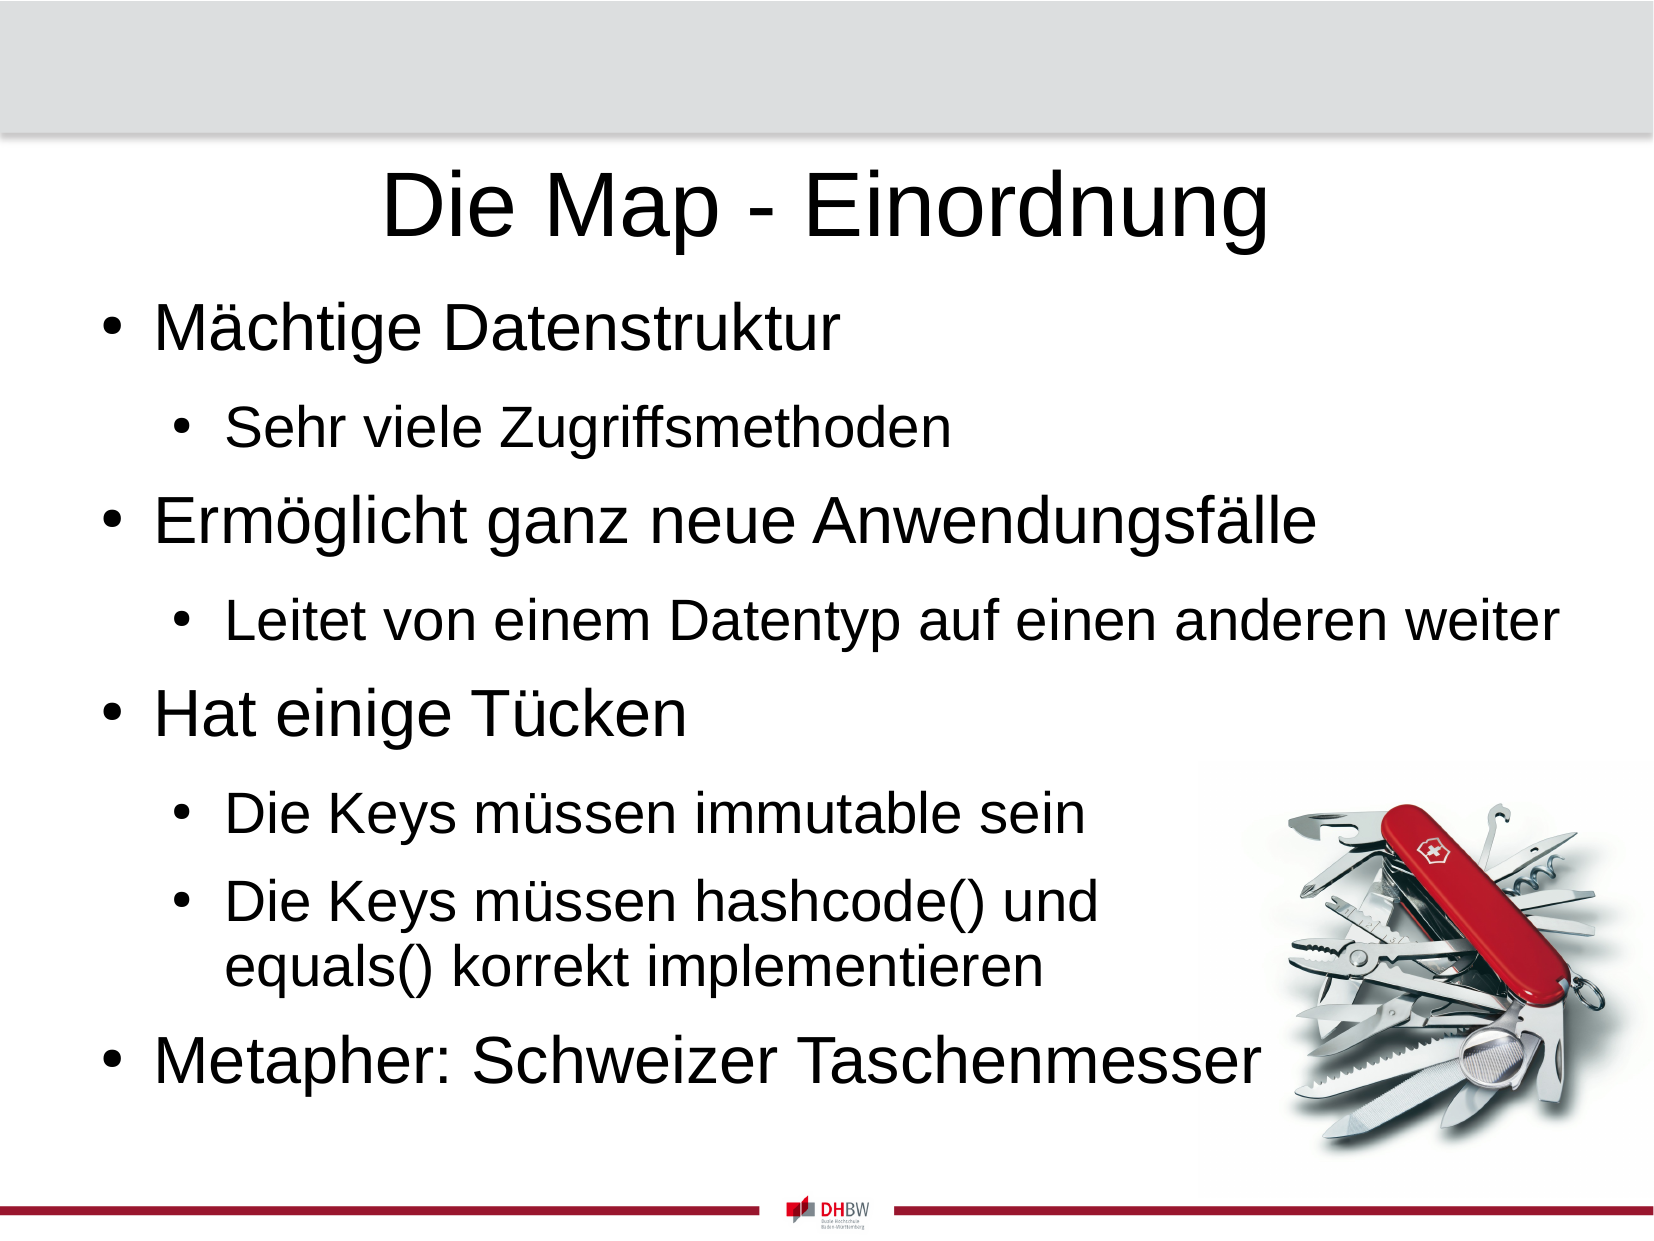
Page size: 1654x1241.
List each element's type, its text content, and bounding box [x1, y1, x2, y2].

title Die Map - Einordnung [82, 49, 1571, 257]
list Mächtige Datenstruktur Sehr viele Zugriffsmethoden Ermöglicht ganz neue Anwendungsfälle Leitet von einem Datentyp auf einen anderen weiter Hat einige Tücken Die Keys müssen immutable sein Die Keys müssen hashcode() und equals() korrekt implementieren Metapher: Schweizer Taschenmesser [82, 290, 1571, 1097]
picture [0, 1, 1654, 1237]
